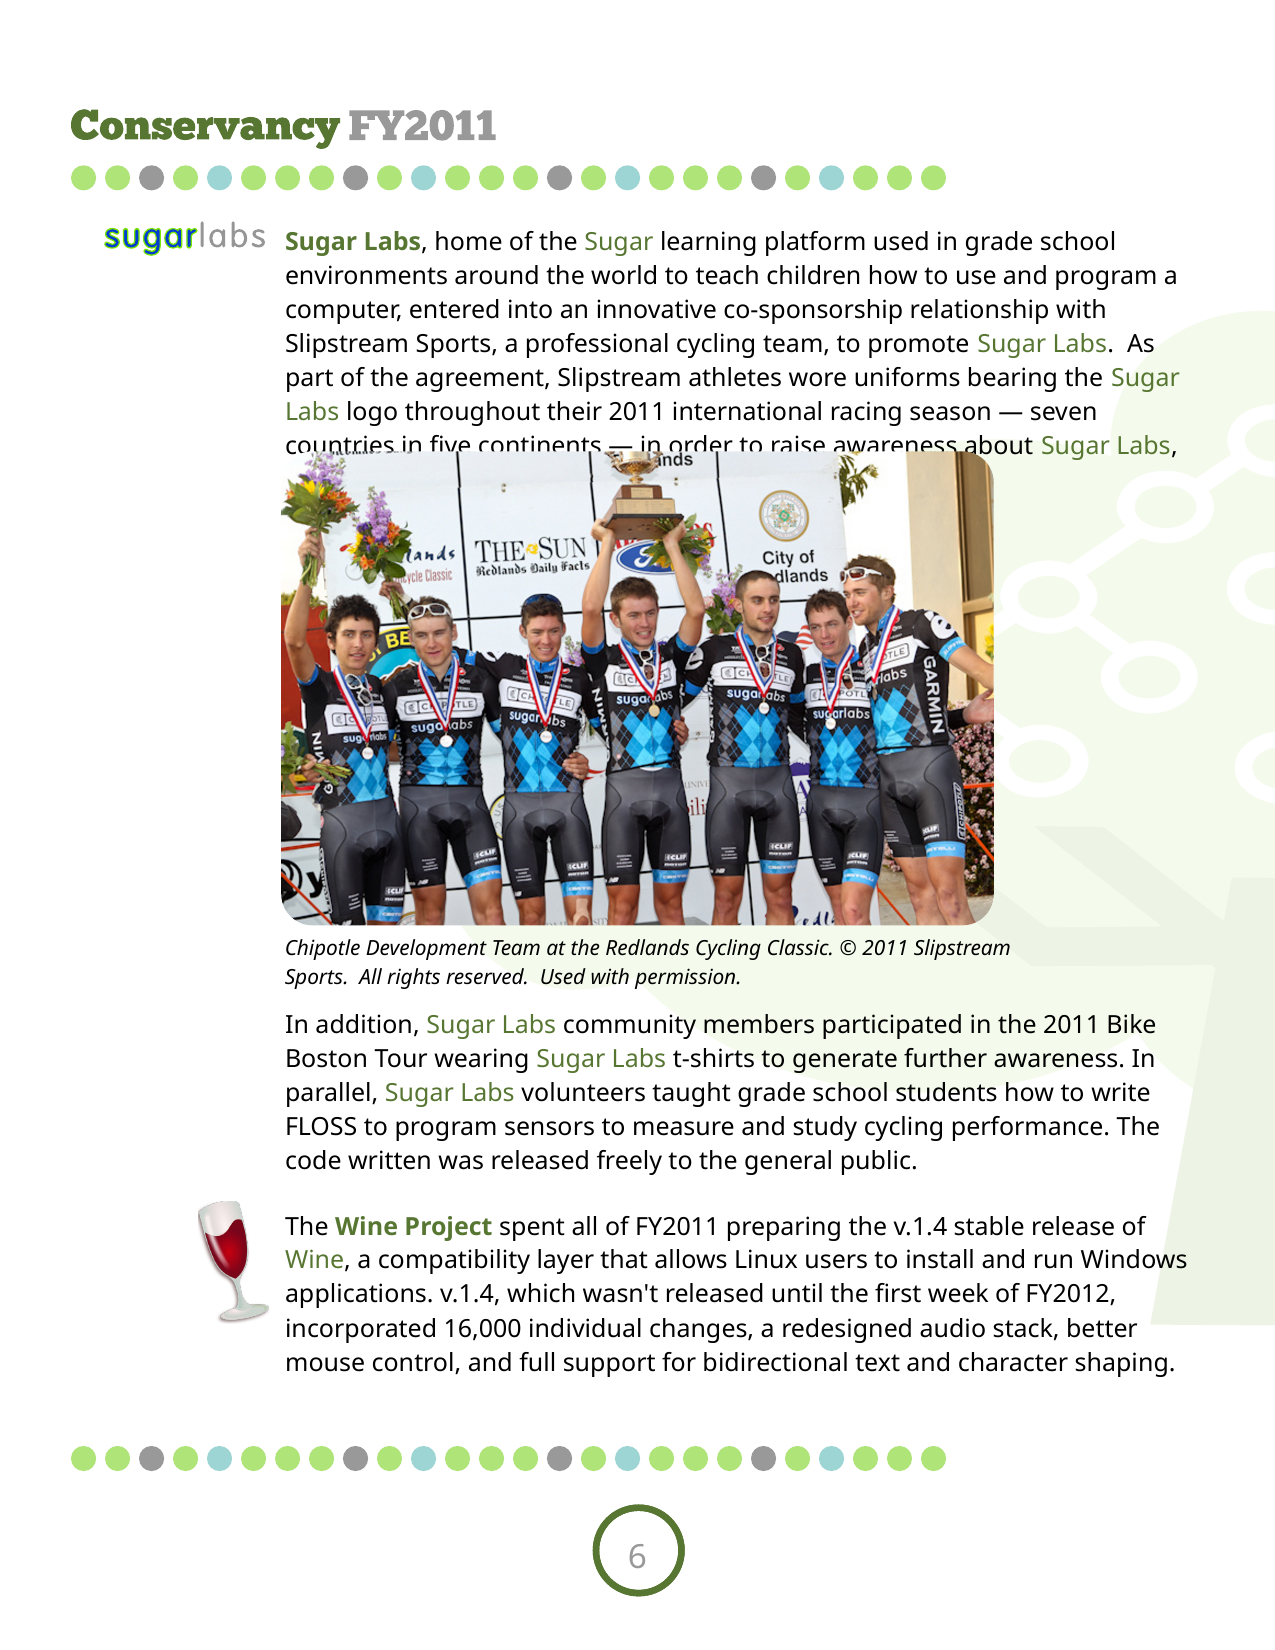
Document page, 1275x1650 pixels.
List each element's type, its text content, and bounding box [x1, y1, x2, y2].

text_box Chipotle Development Team at the Redlands Cycling Classic. © 2011 Slipstream Sports. All rights reserved. Used with permission. [270, 926, 1275, 993]
picture [198, 1200, 277, 1324]
picture [90, 206, 279, 271]
list Sugar Labs, home of the Sugar learning platform used in grade school environments around the world to teach children how to use and program a computer, entered into an innovative co-sponsorship relationship with Slipstream Sports, a professional cycling team, to promote Sugar Labs. As part of the agreement, Slipstream athletes wore uniforms bearing the Sugar Labs logo throughout their 2011 international racing season — seven countries in five continents — in order to raise awareness about Sugar Labs, and FLOSS in general. [285, 177, 1197, 451]
list In addition, Sugar Labs community members participated in the 2011 Bike Boston Tour wearing Sugar Labs t-shirts to generate further awareness. In parallel, Sugar Labs volunteers taught grade school students how to write FLOSS to program sensors to measure and study cycling performance. The code written was released freely to the general public. The Wine Project spent all of FY2011 preparing the v.1.4 stable release of Wine, a compatibility layer that allows Linux users to install and run Windows applications. v.1.4, which wasn't released until the first week of FY2012, incorporated 16,000 individual changes, a redesigned audio stack, better mouse control, and full support for bidirectional text and character shaping. [284, 1006, 1197, 1362]
text_box [281, 451, 994, 926]
